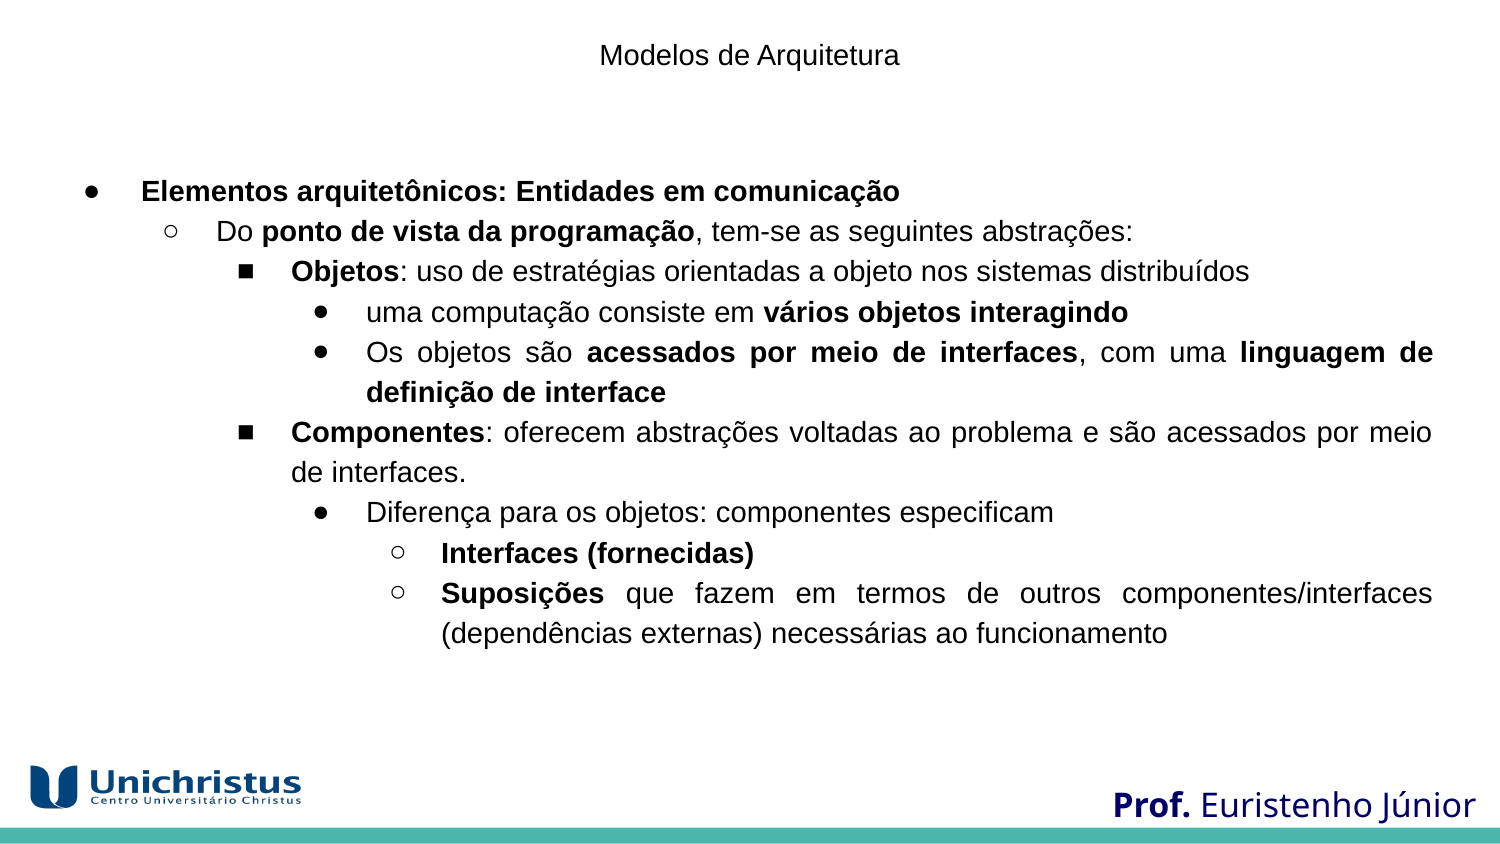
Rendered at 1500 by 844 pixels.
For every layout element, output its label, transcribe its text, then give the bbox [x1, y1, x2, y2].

list Elementos arquitetônicos: Entidades em comunicação Do ponto de vista da programação, tem-se as seguintes abstrações: Objetos: uso de estratégias orientadas a objeto nos sistemas distribuídos uma computação consiste em vários objetos interagindo Os objetos são acessados por meio de interfaces, com uma linguagem de definição de interface Componentes: oferecem abstrações voltadas ao problema e são acessados por meio de interfaces. Diferença para os objetos: componentes especificam Interfaces (fornecidas) Suposições que fazem em termos de outros componentes/interfaces (dependências externas) necessárias ao funcionamento [51, 152, 1449, 750]
title Modelos de Arquitetura [51, 20, 1449, 137]
text_box Prof. Euristenho Júnior [1097, 773, 1494, 829]
picture [26, 763, 305, 810]
